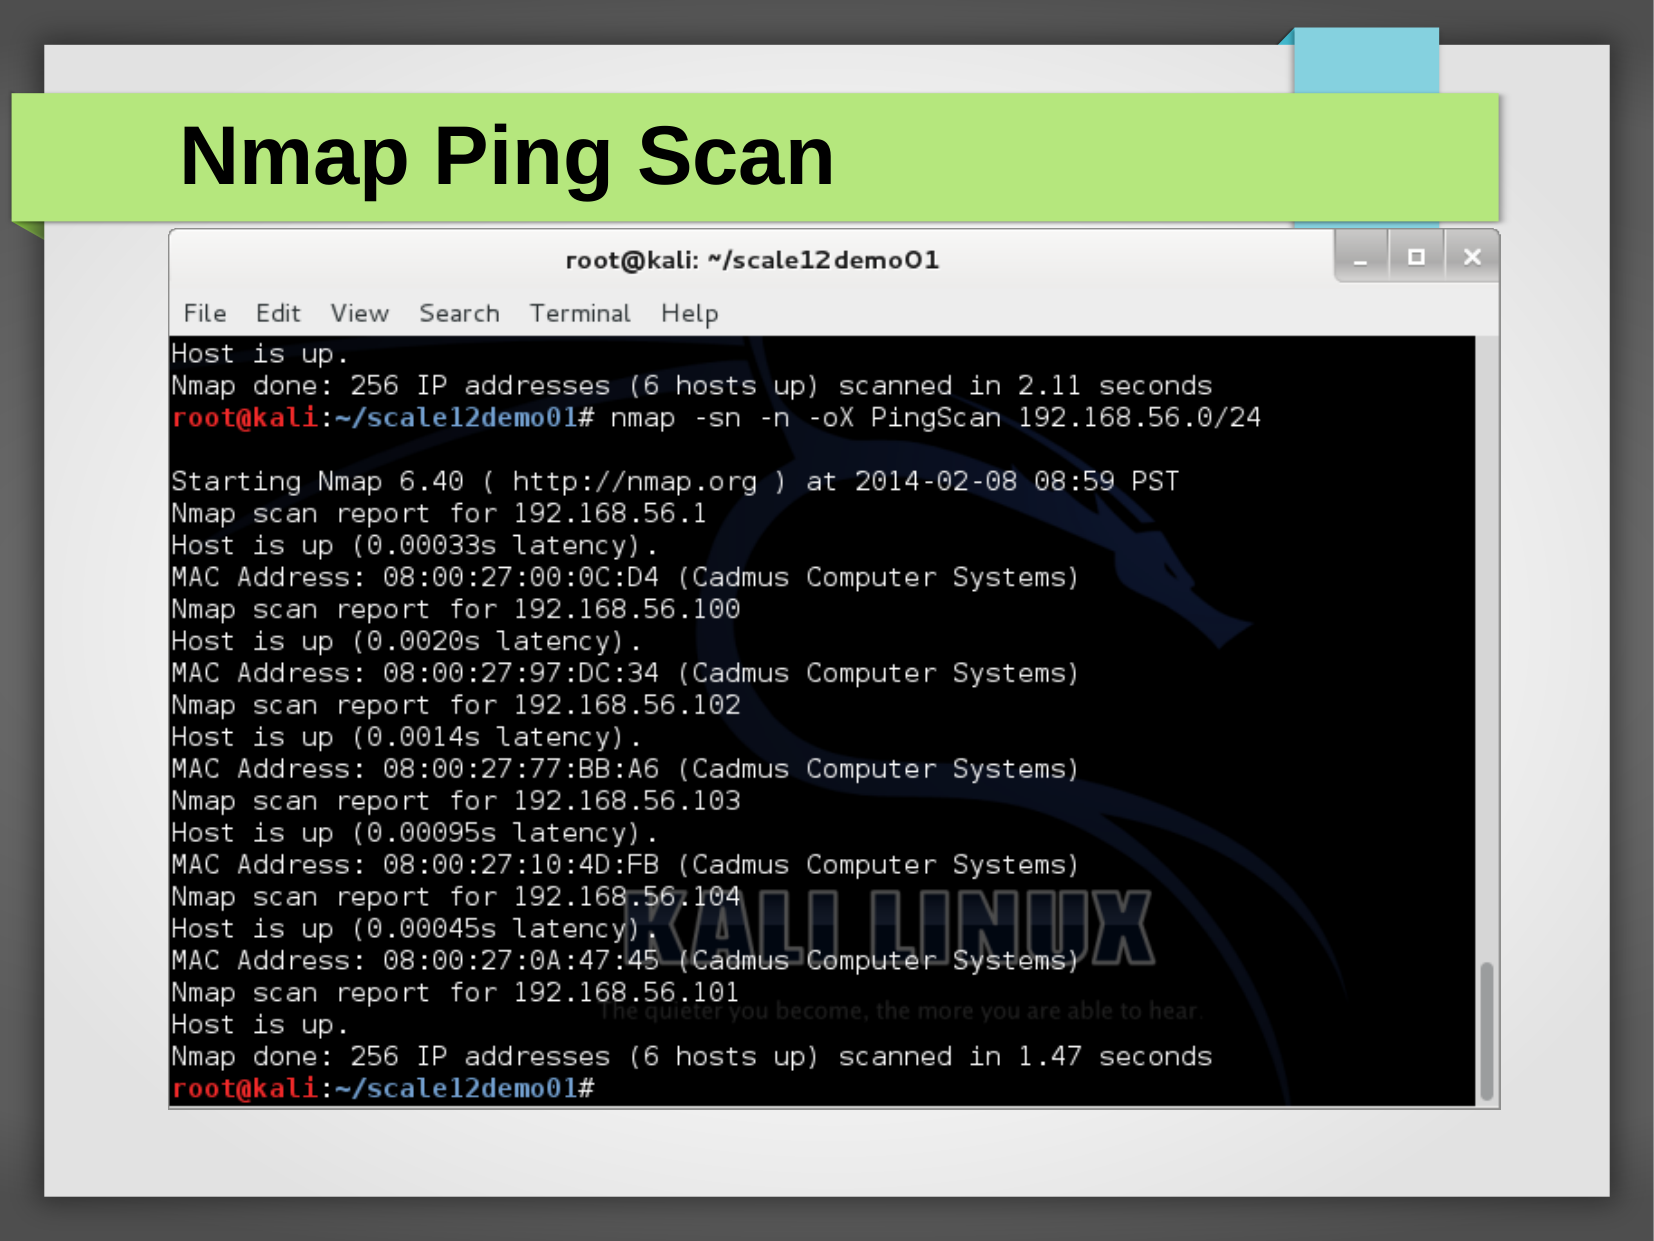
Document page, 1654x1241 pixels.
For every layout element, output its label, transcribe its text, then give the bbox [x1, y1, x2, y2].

text_box Nmap Ping Scan [165, 102, 852, 211]
picture [0, 0, 1654, 1241]
